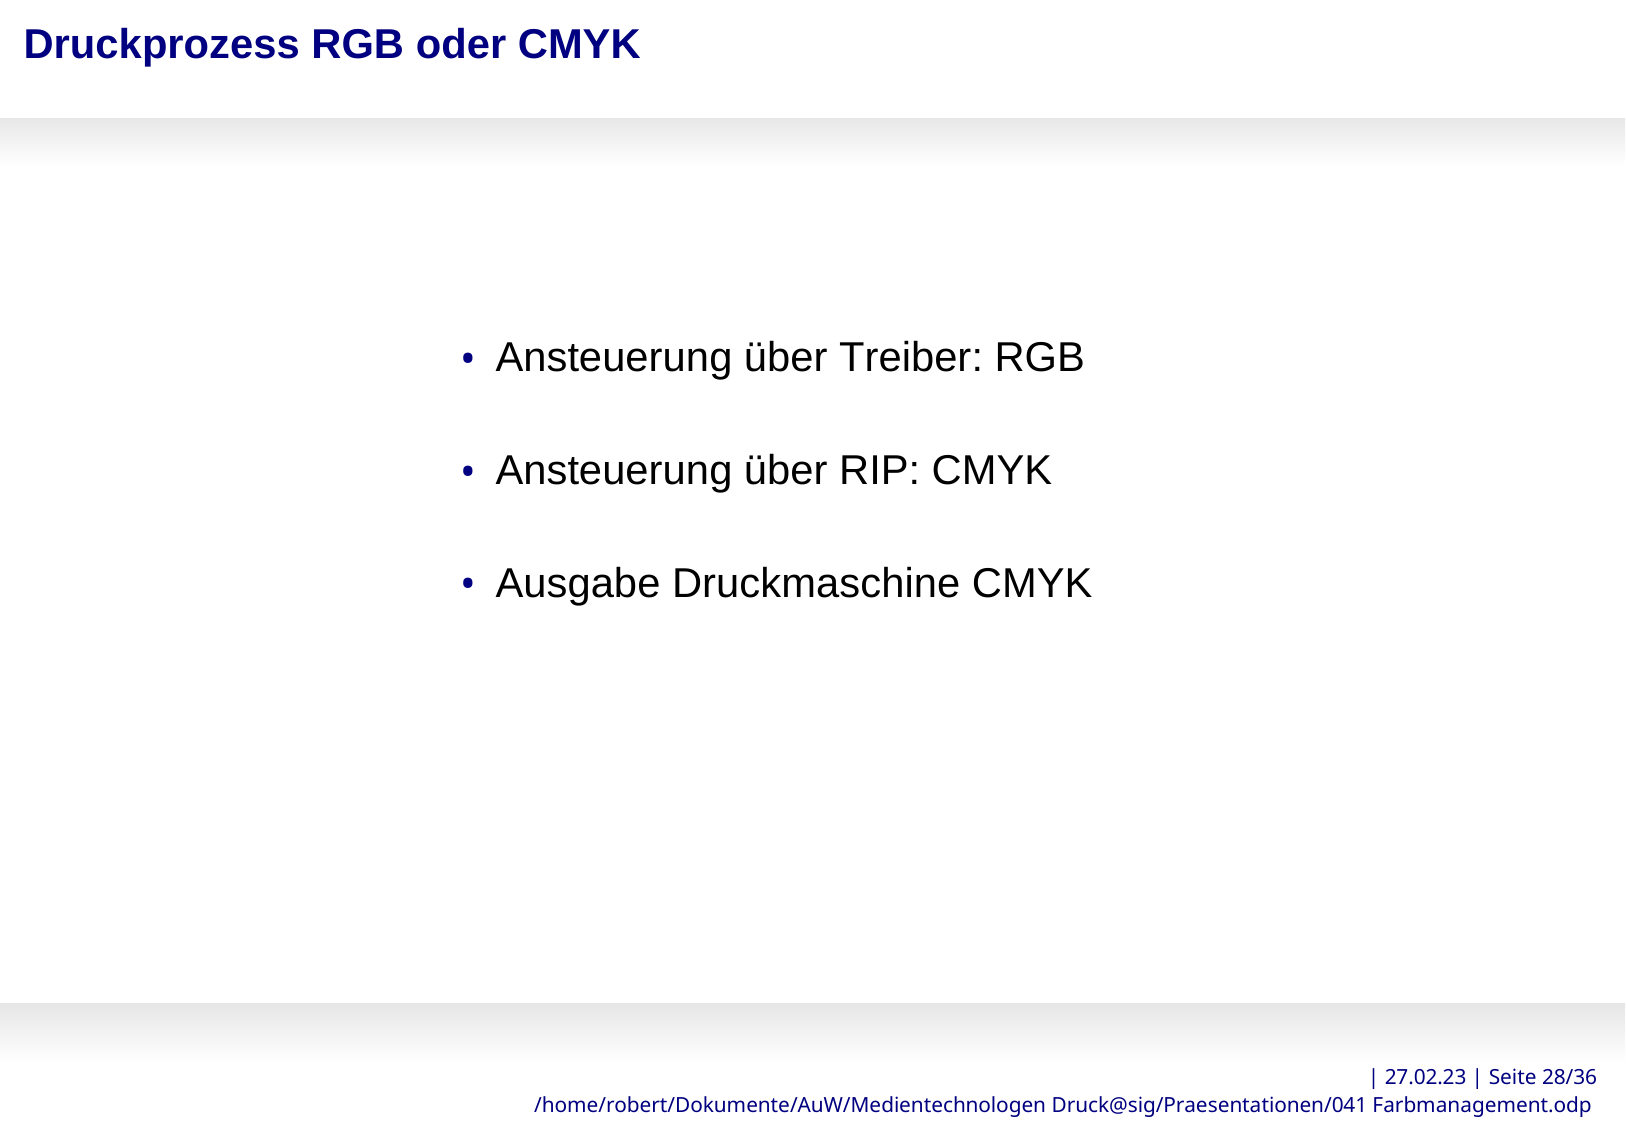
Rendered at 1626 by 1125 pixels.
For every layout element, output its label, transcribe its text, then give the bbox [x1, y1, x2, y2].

title Druckprozess RGB oder CMYK [23, 11, 1600, 130]
list Ansteuerung über Treiber: RGB Ansteuerung über RIP: CMYK Ausgabe Druckmaschine CMYK [413, 324, 1588, 789]
